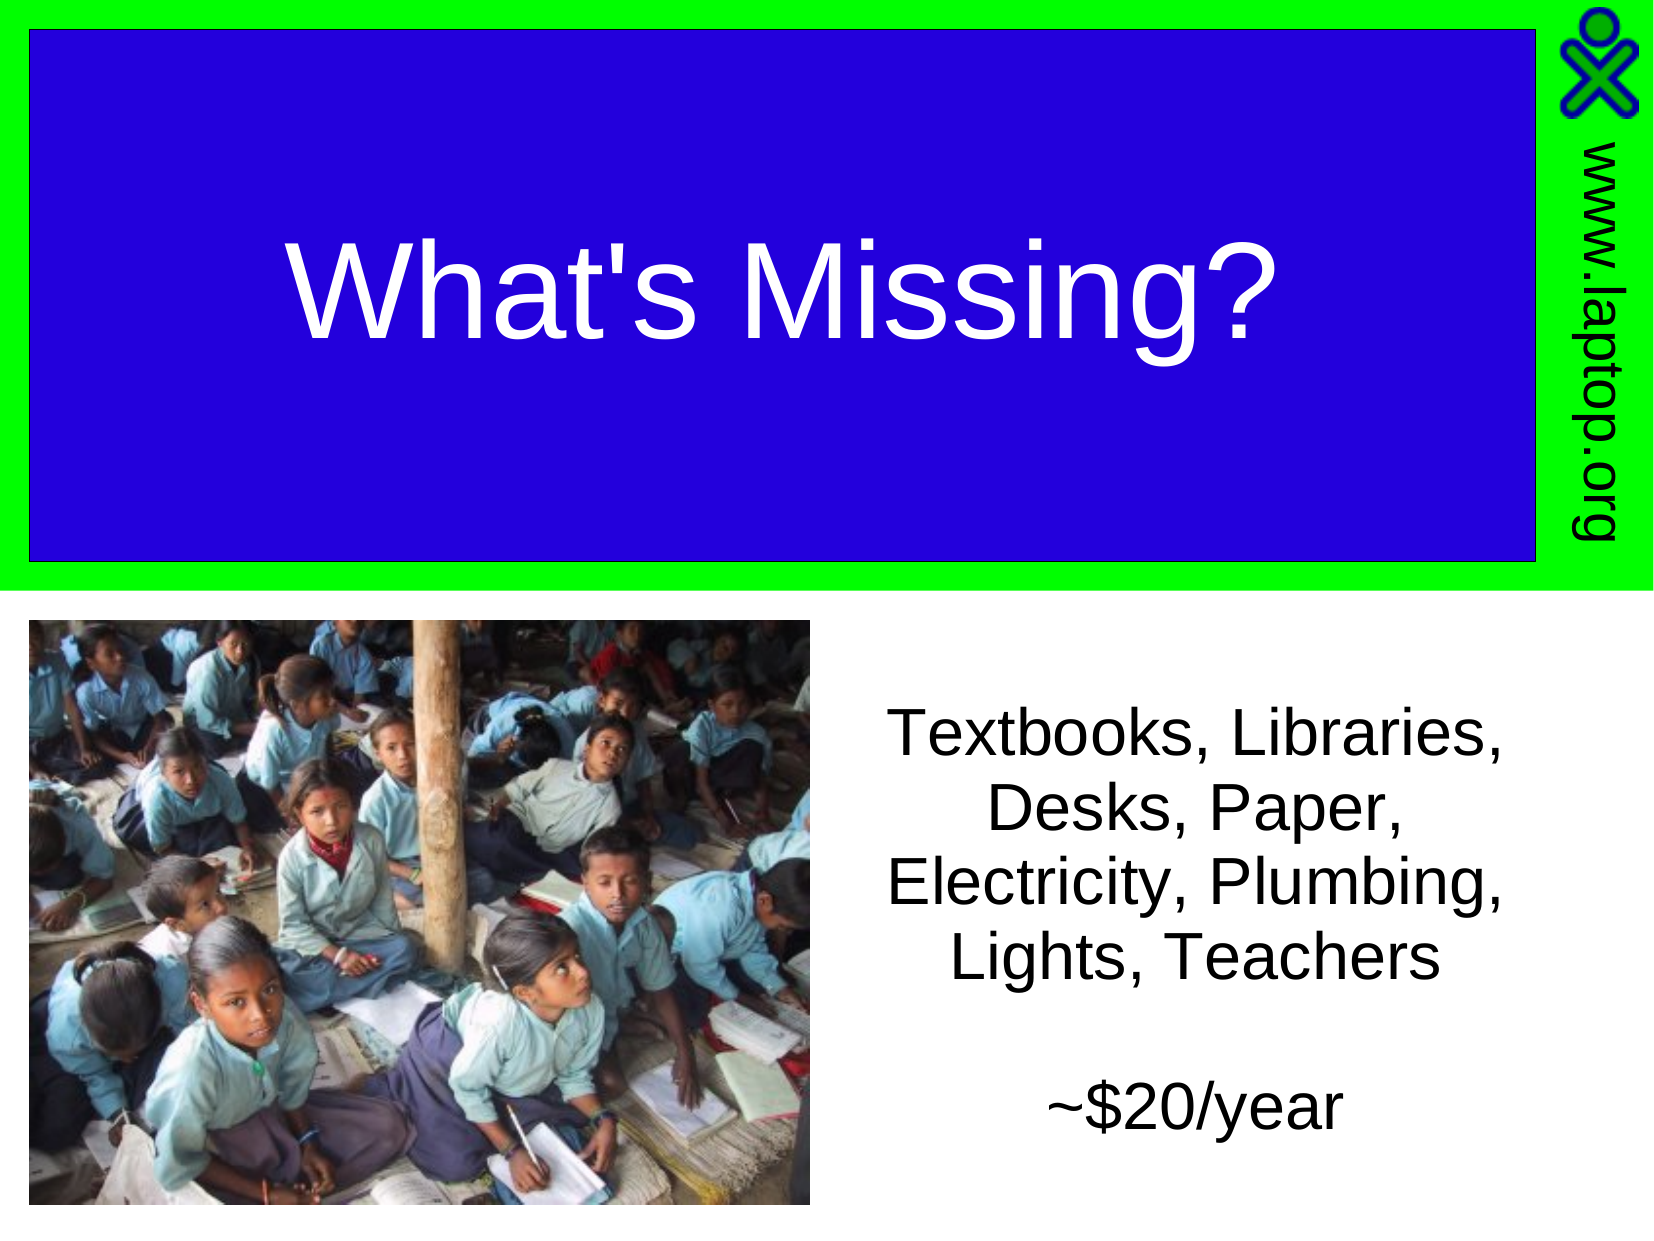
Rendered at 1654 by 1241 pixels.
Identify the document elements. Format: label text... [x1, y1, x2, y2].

subtitle Textbooks, Libraries, Desks, Paper, Electricity, Plumbing, Lights, Teachers ~$20/year [826, 674, 1565, 1164]
picture [1559, 7, 1639, 119]
title What's Missing? [59, 49, 1506, 532]
picture [29, 620, 810, 1205]
